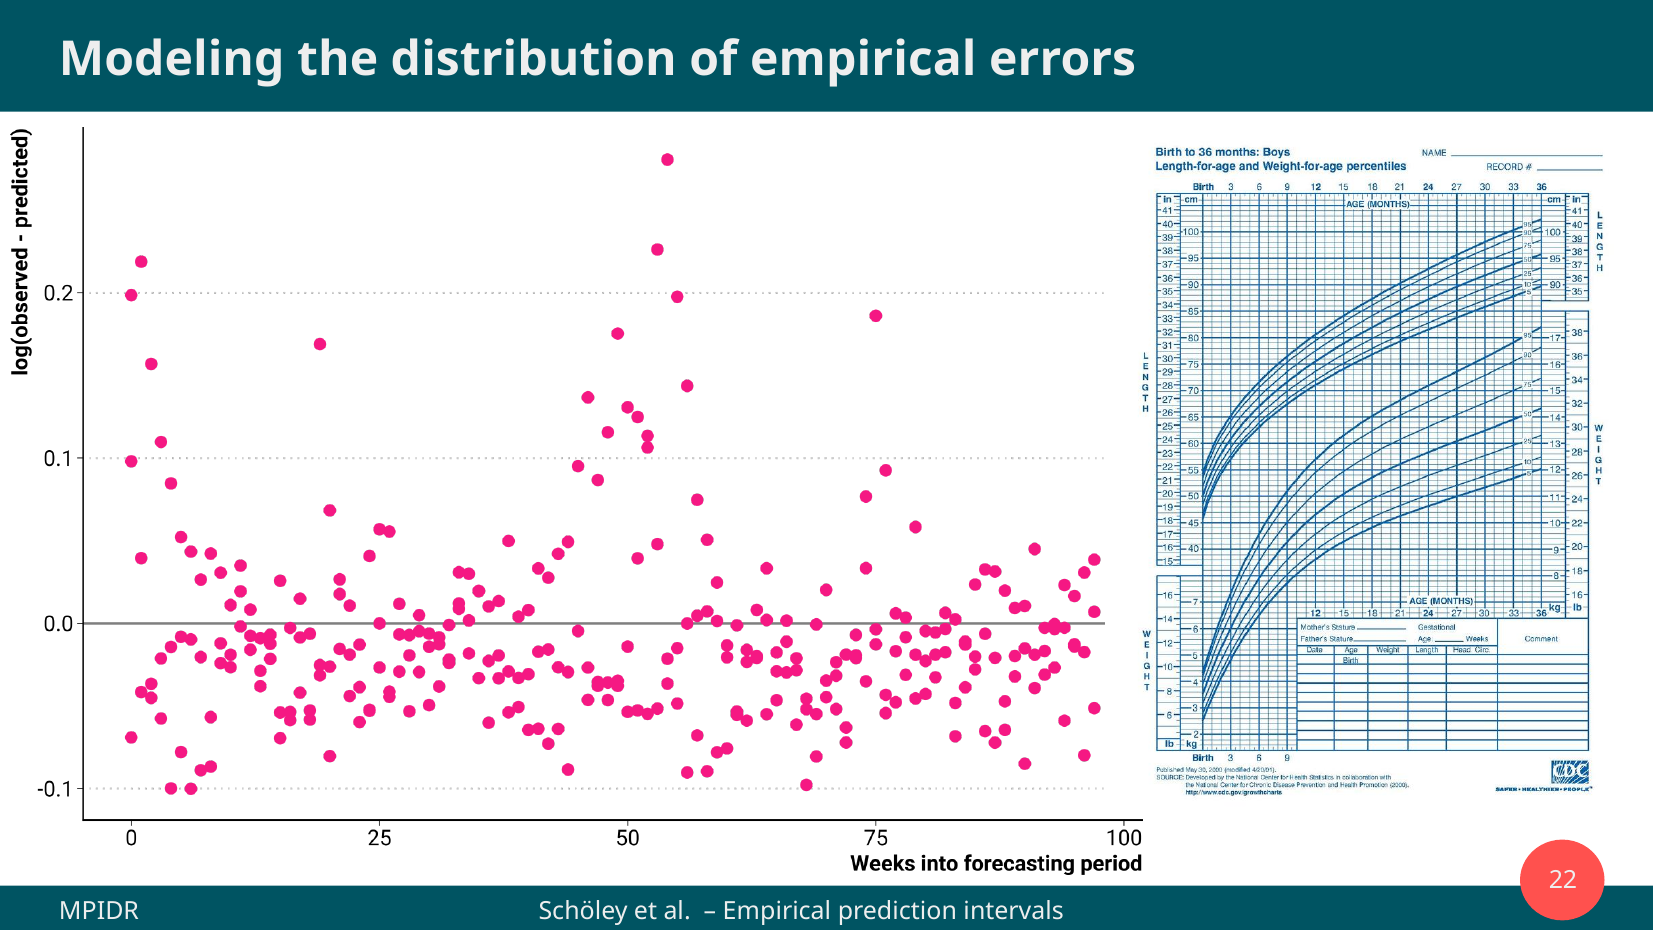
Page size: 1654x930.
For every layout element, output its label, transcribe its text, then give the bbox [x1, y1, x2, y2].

title Modeling the distribution of empirical errors [58, 0, 1594, 117]
picture [10, 114, 1646, 875]
